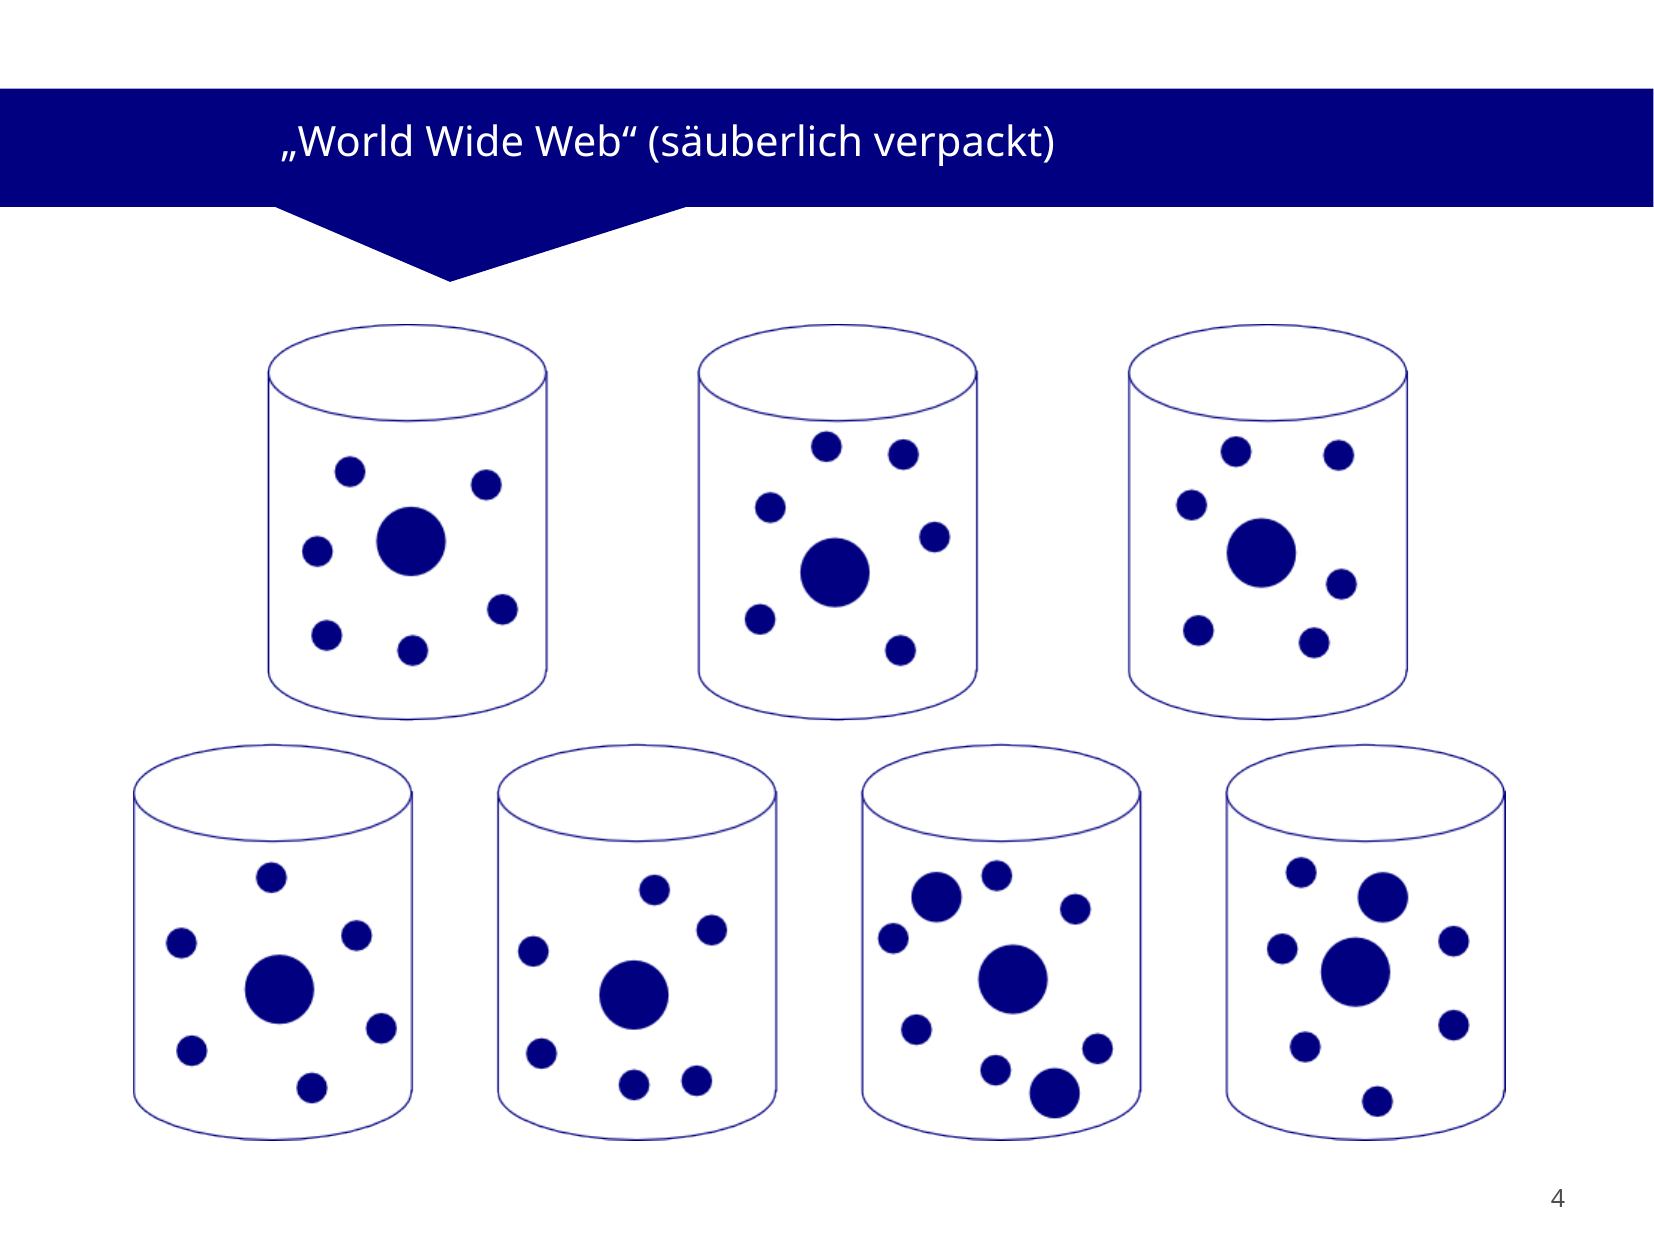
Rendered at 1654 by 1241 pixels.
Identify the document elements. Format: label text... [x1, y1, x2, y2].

picture [133, 324, 1506, 1141]
text_box [0, 88, 1654, 282]
text_box „World Wide Web“ (säuberlich verpackt) [265, 104, 1189, 178]
